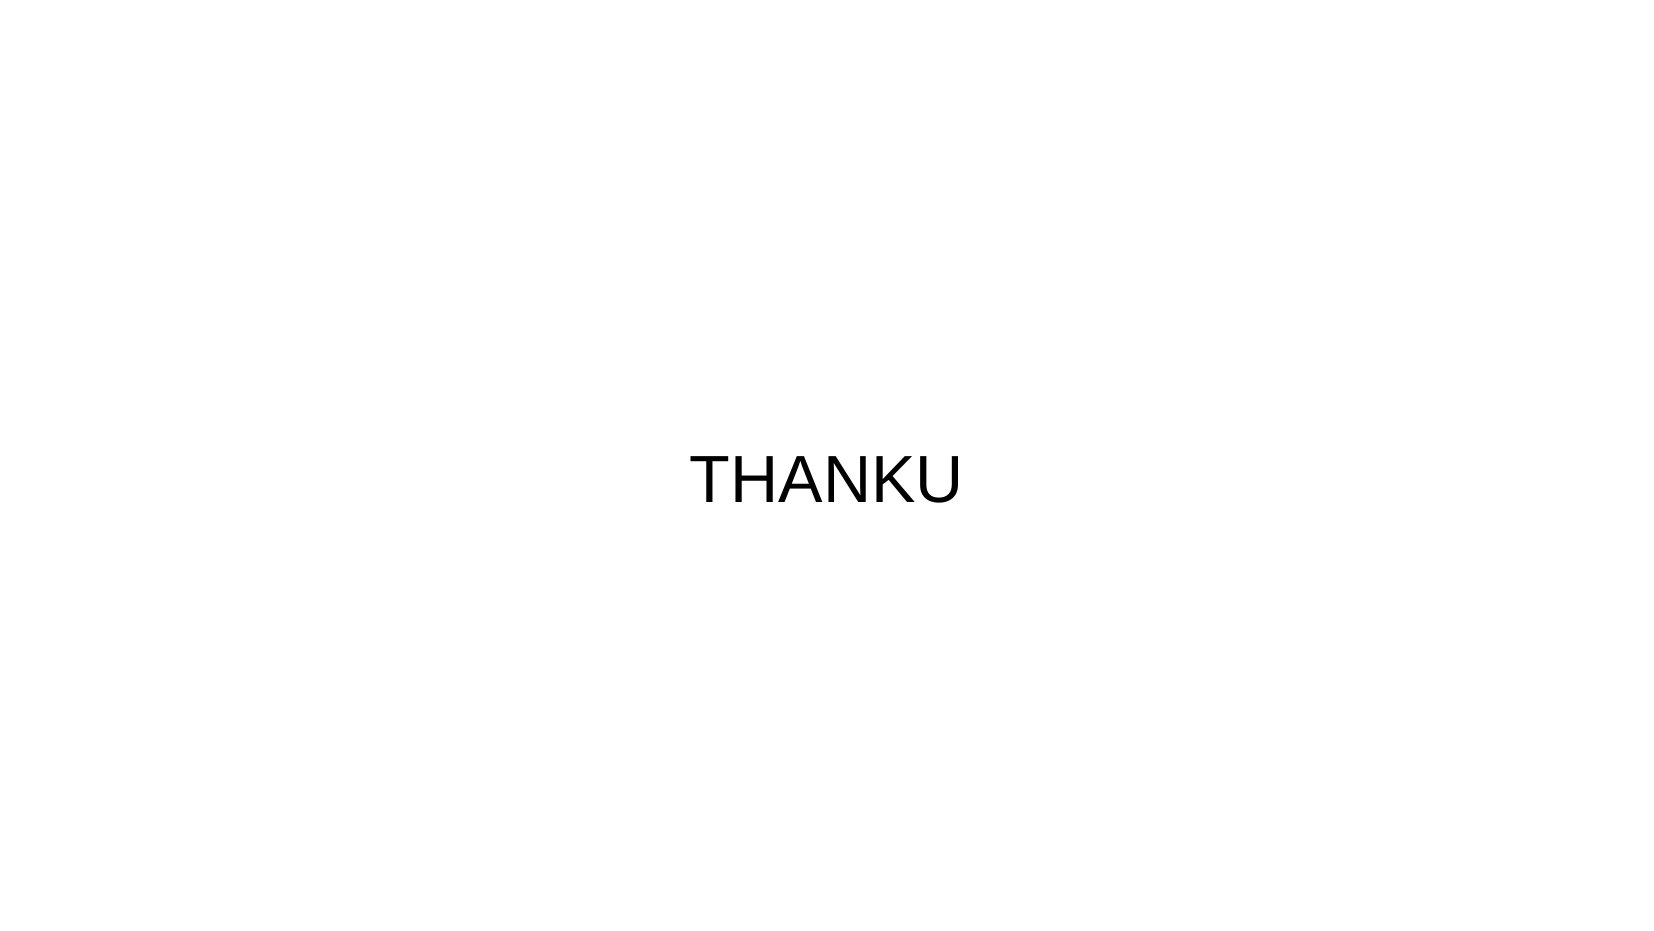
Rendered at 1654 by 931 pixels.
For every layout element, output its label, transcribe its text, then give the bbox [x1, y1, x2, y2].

subtitle THANKU [82, 217, 1571, 891]
